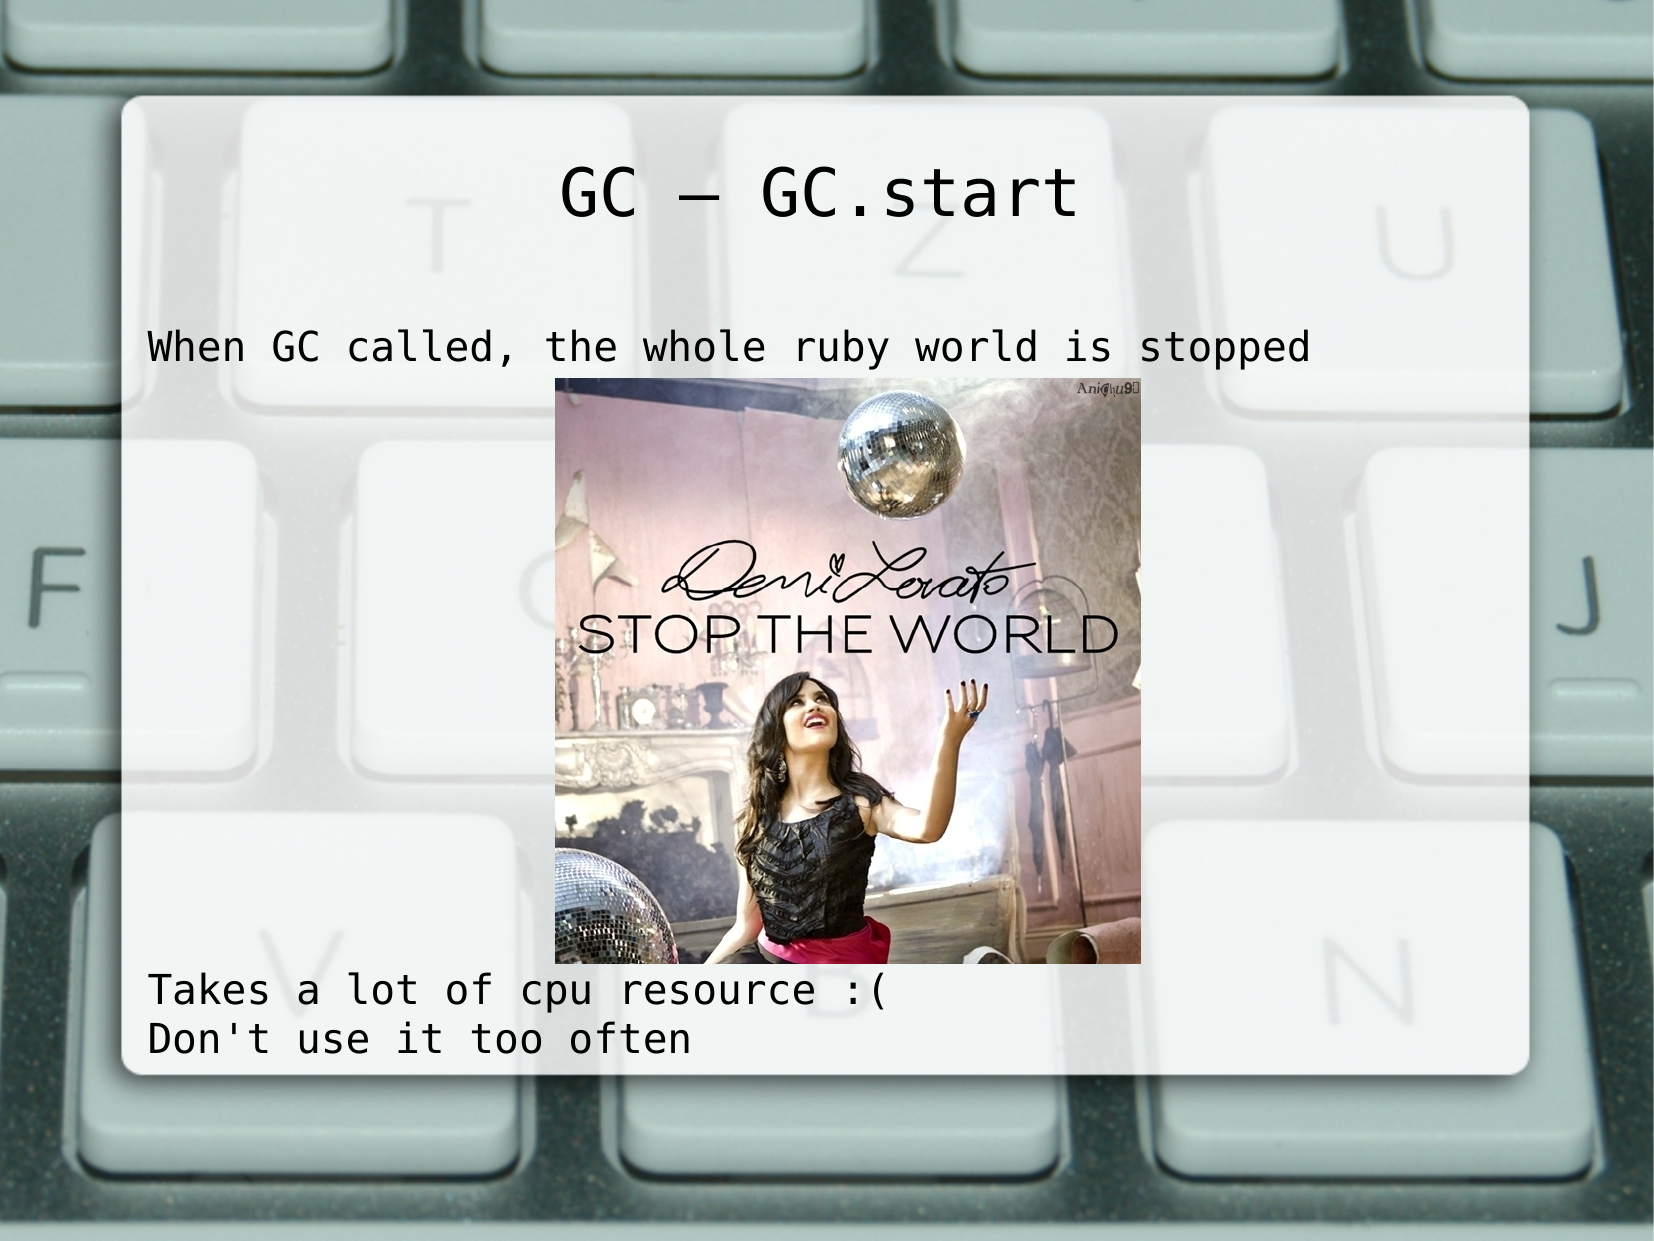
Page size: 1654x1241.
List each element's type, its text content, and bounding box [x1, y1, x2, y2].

title GC – GC.start [135, 117, 1506, 271]
list When GC called, the whole ruby world is stopped Takes a lot of cpu resource :( Don't use it too often [147, 315, 1506, 1066]
picture [0, 0, 1654, 1241]
